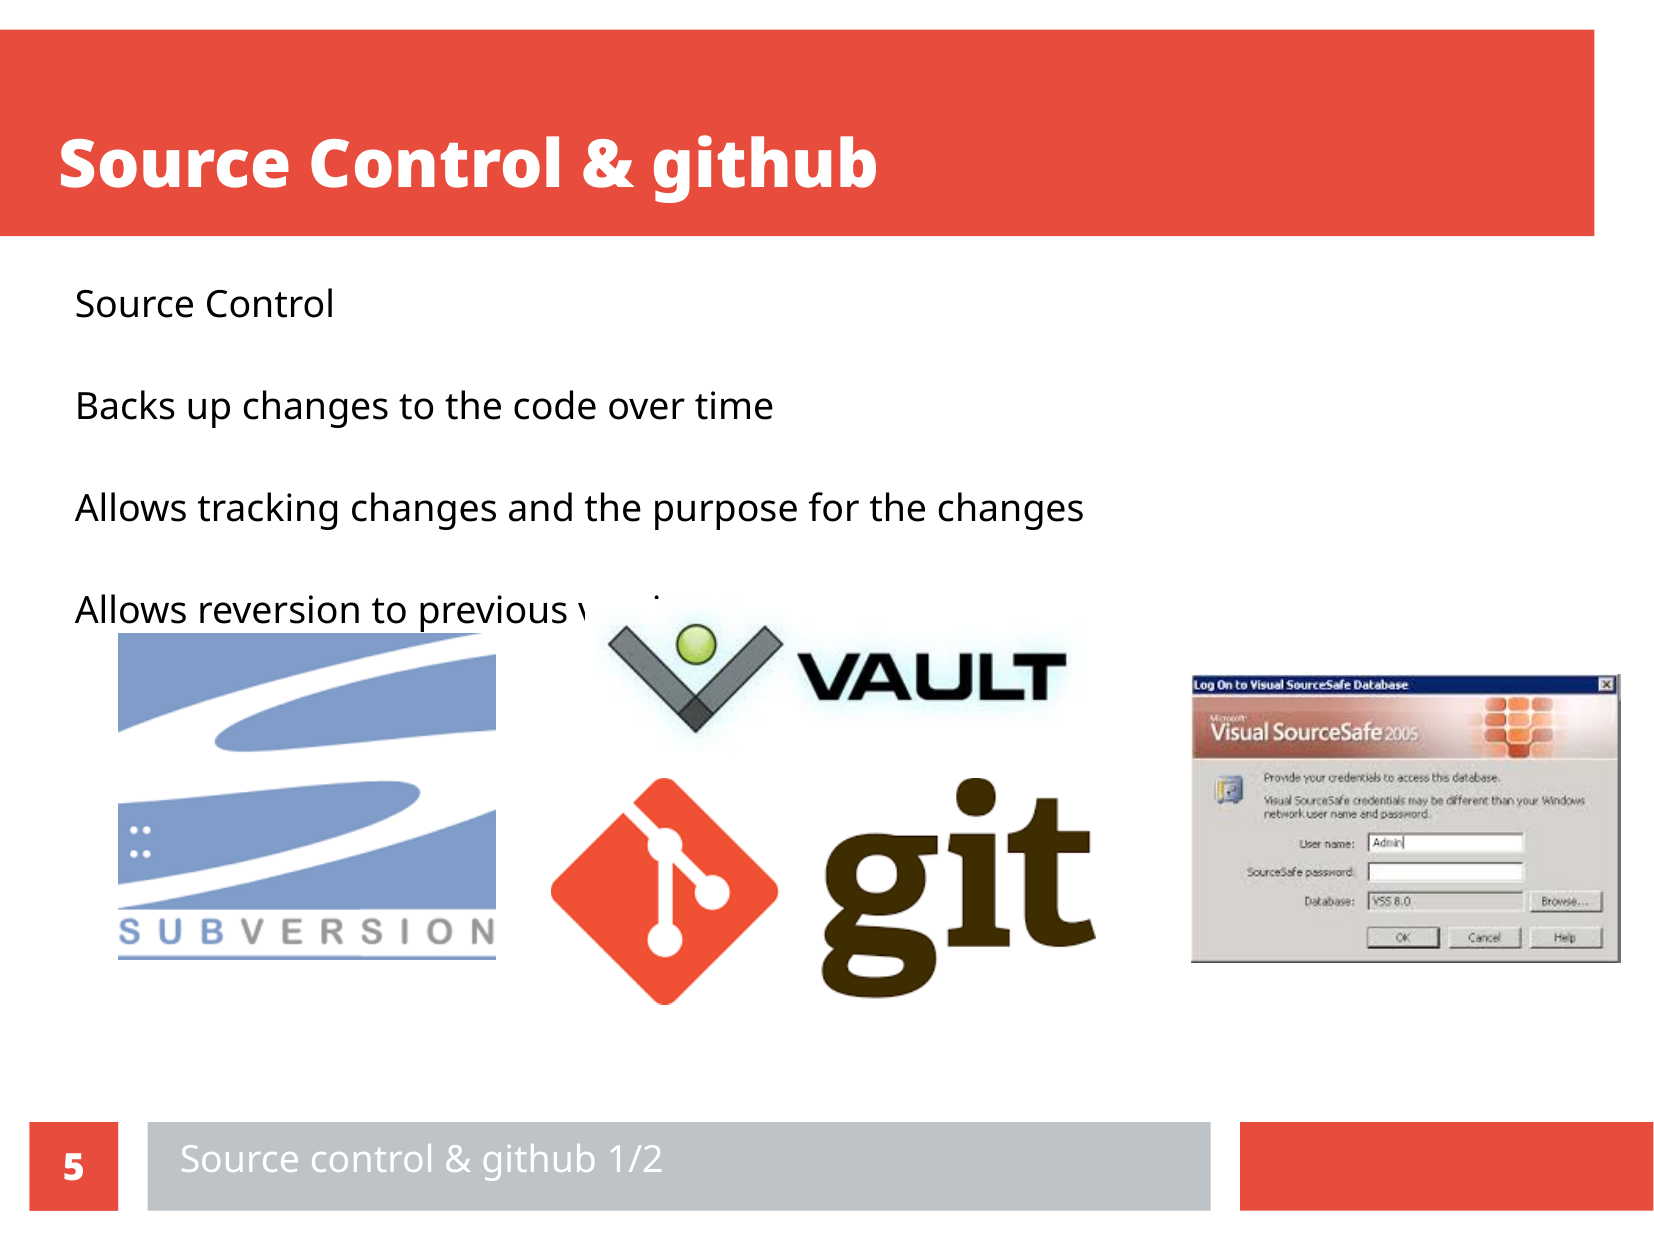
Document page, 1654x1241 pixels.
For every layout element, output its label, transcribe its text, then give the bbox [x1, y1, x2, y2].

picture [551, 778, 1096, 1006]
picture [118, 633, 496, 961]
text_box Source control & github 1/2 [165, 1125, 736, 1184]
title Source Control & github [59, 59, 1595, 207]
text_box Source Control Backs up changes to the code over time Allows tracking changes and the purpose for the changes Allows reversion to previous versions [60, 270, 1471, 590]
picture [1191, 674, 1621, 963]
picture [585, 599, 1093, 757]
